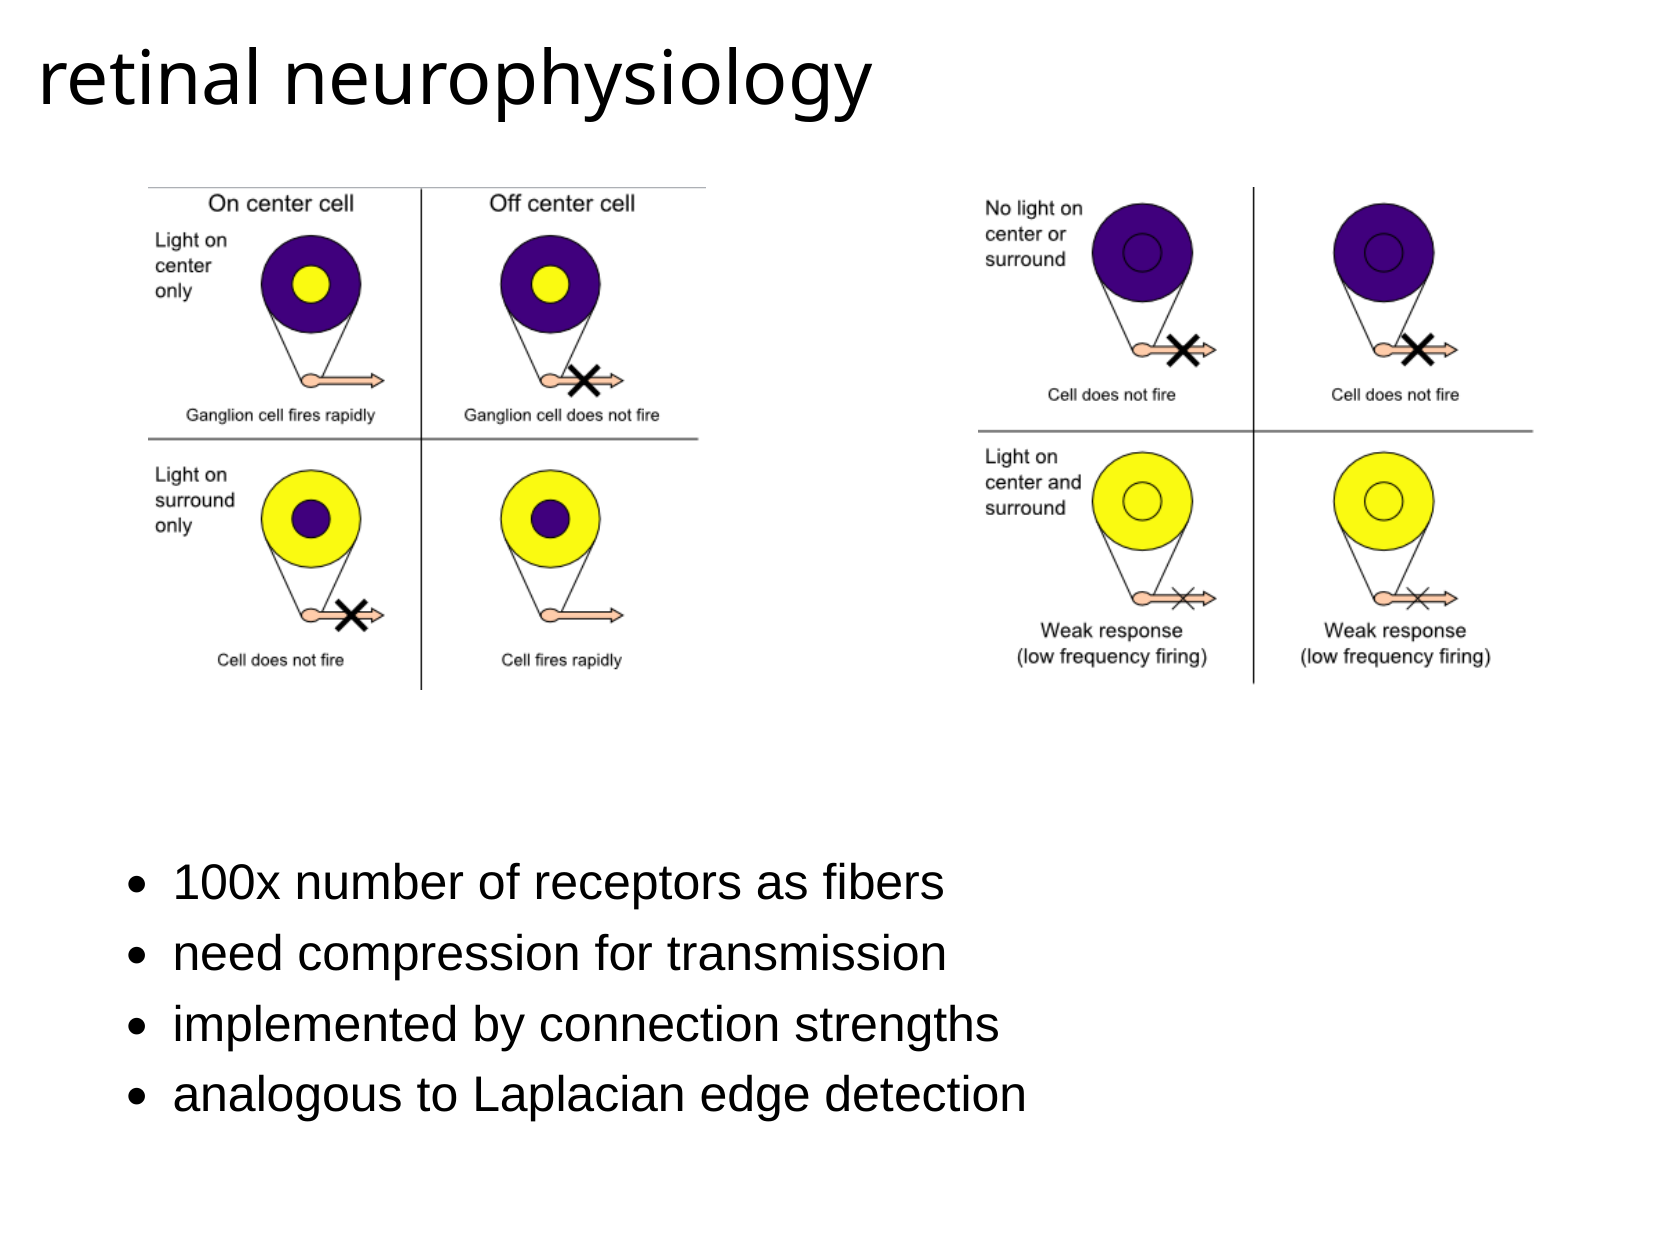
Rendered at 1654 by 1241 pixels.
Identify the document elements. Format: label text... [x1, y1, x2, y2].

title retinal neurophysiology [37, 0, 1613, 151]
picture [978, 187, 1538, 690]
list 100x number of receptors as fibers need compression for transmission implemented by connection strengths analogous to Laplacian edge detection [30, 737, 1654, 1240]
picture [148, 187, 706, 690]
